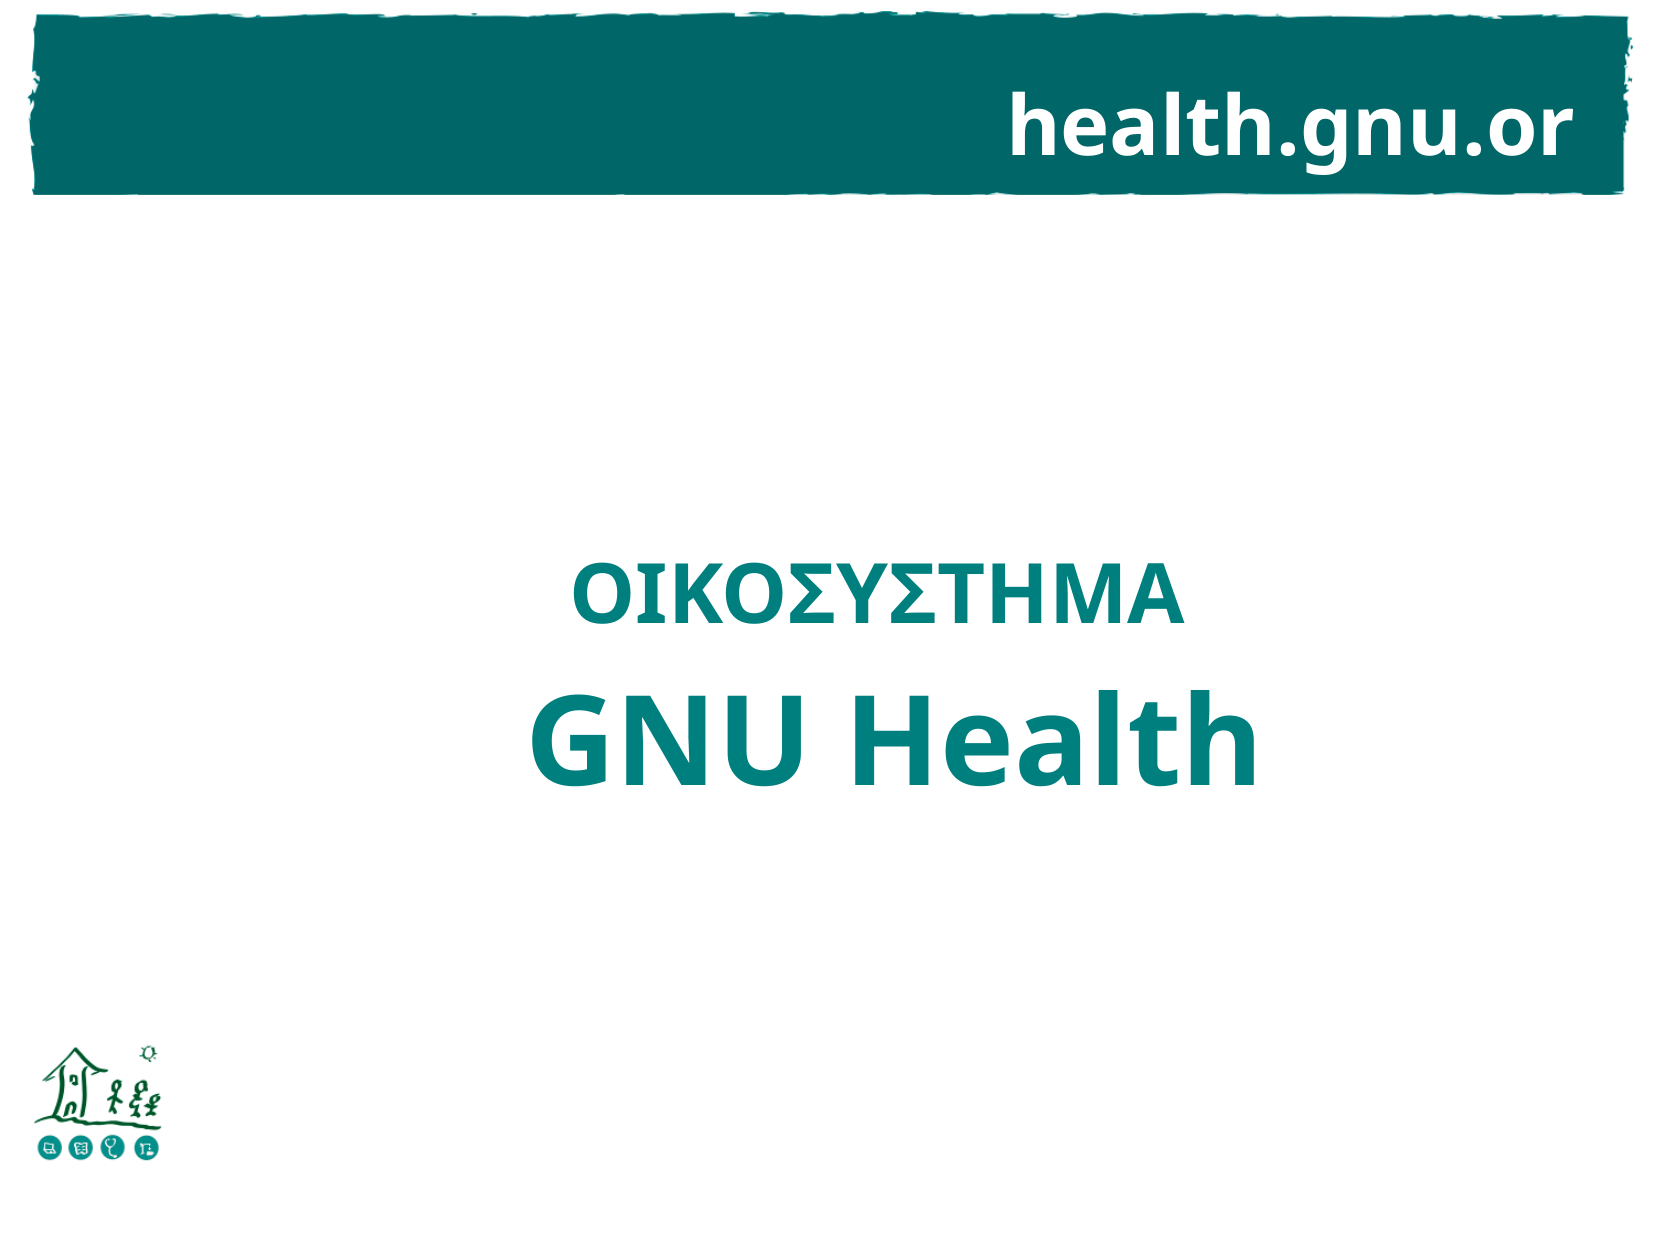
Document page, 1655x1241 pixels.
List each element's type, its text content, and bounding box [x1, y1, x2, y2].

picture [0, 0, 1654, 1211]
text_box health.gnu.org [1004, 72, 1594, 173]
text_box ΟΙΚΟΣΥΣΤΗΜΑ GNU Health [200, 501, 1501, 798]
